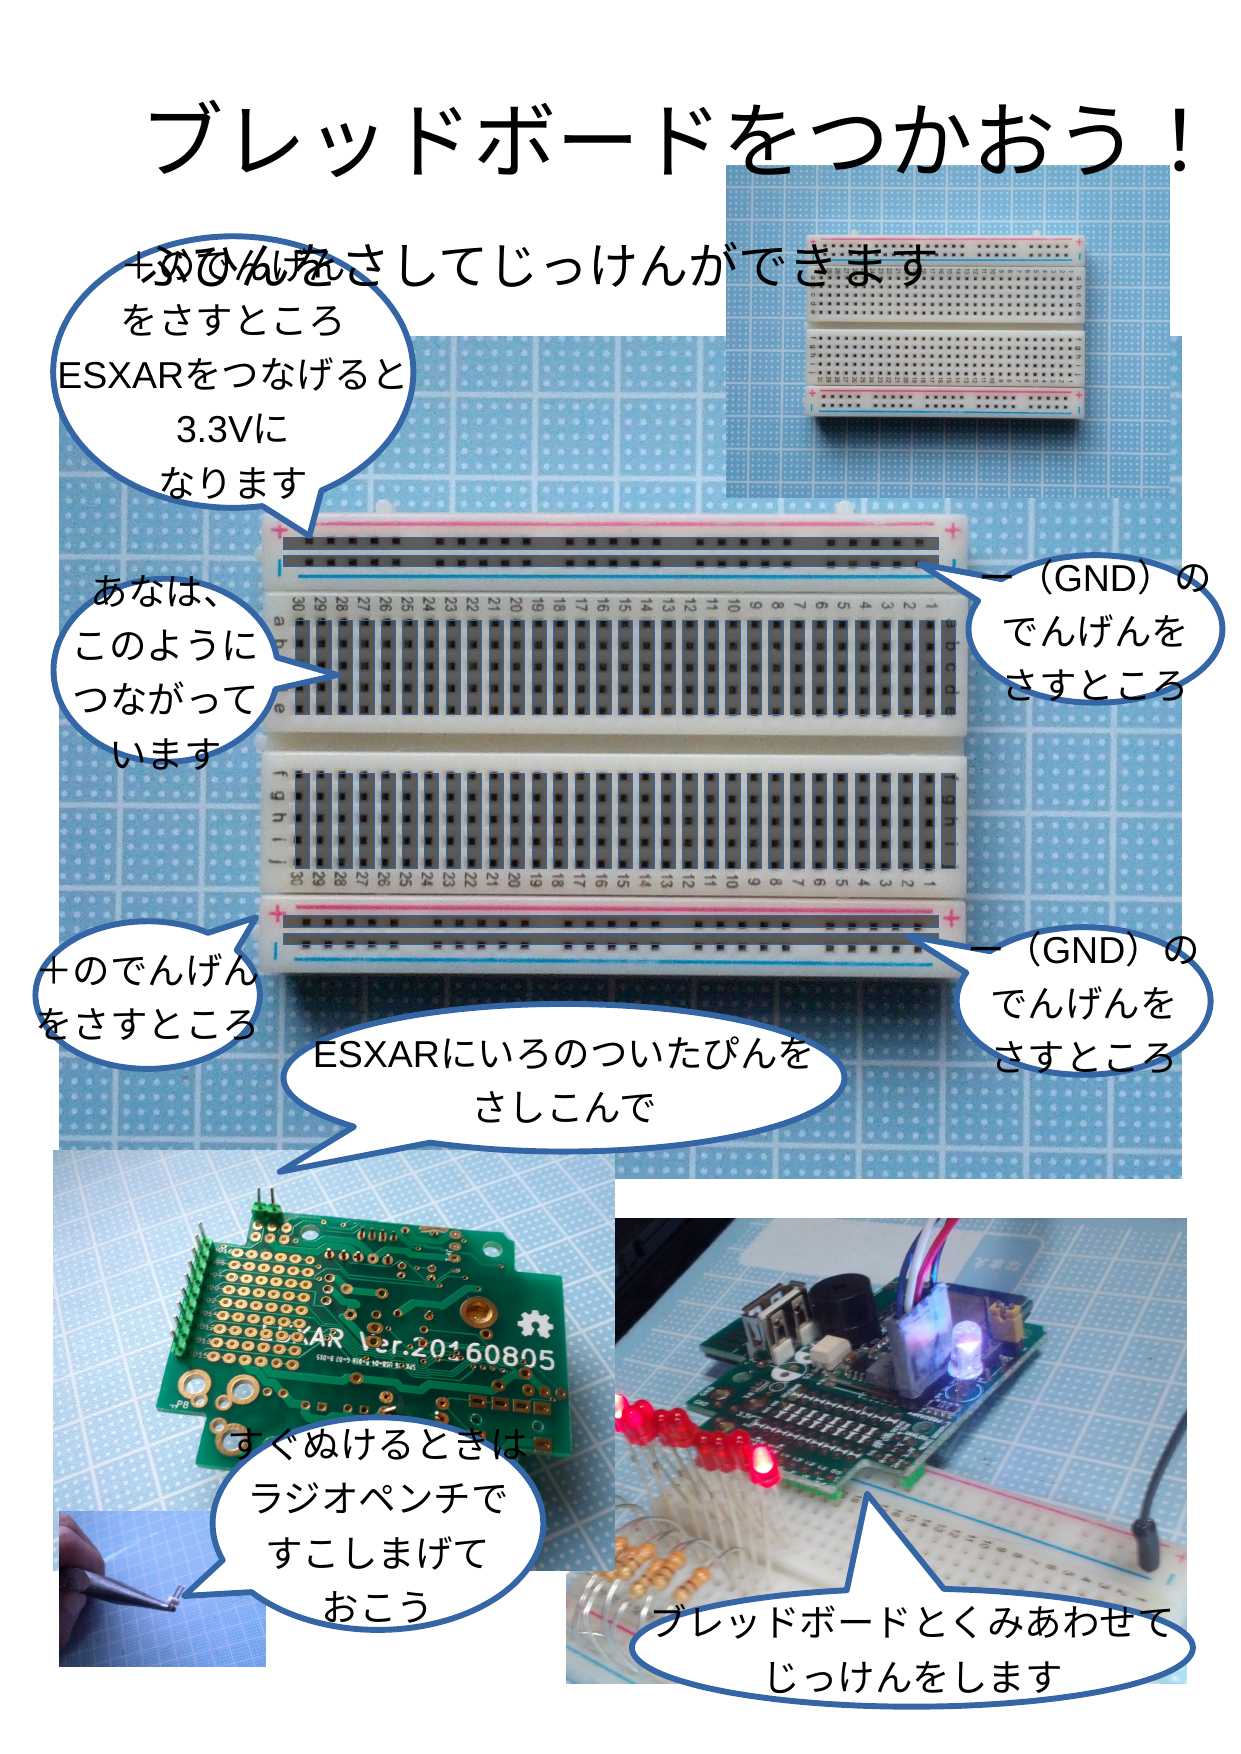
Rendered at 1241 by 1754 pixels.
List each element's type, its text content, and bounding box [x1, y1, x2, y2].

text_box ＋のでんげん をさすところ [35, 917, 260, 1069]
text_box ESXARにいろのついたぴんを さしこんで [279, 1003, 845, 1172]
text_box [553, 773, 568, 869]
text_box すぐぬけるときは ラジオペンチで すこしまげて おこう [184, 1417, 544, 1630]
text_box [467, 773, 482, 869]
text_box [898, 620, 913, 715]
text_box [747, 620, 762, 715]
text_box [316, 677, 332, 715]
text_box [596, 773, 612, 869]
text_box [446, 773, 461, 869]
text_box [812, 620, 827, 715]
text_box [790, 620, 805, 715]
text_box [876, 620, 891, 715]
text_box [424, 773, 439, 869]
text_box [381, 773, 396, 869]
picture [1146, 1612, 1158, 1617]
text_box [510, 773, 525, 869]
text_box [575, 620, 590, 715]
text_box [661, 620, 676, 715]
text_box [489, 773, 504, 869]
text_box [768, 773, 784, 869]
text_box [359, 773, 375, 869]
picture [908, 266, 917, 272]
text_box [812, 773, 827, 869]
text_box [682, 773, 698, 869]
text_box [424, 620, 439, 715]
text_box [768, 620, 784, 715]
text_box [489, 620, 504, 715]
text_box [661, 773, 676, 869]
text_box ブレッドボードとくみあわせて じっけんをします [631, 1493, 1193, 1707]
text_box [639, 773, 655, 869]
text_box [833, 620, 848, 715]
text_box [295, 773, 310, 869]
picture [507, 1450, 515, 1456]
text_box [855, 773, 870, 869]
text_box [898, 773, 913, 869]
text_box [639, 620, 655, 715]
text_box [575, 773, 590, 869]
text_box [919, 620, 935, 715]
text_box [446, 620, 461, 715]
text_box [704, 620, 719, 715]
text_box [402, 773, 418, 869]
text_box [855, 620, 870, 715]
text_box [295, 620, 310, 666]
text_box [283, 915, 939, 928]
text_box [532, 620, 547, 715]
text_box [283, 933, 939, 945]
text_box [283, 537, 939, 550]
text_box [941, 773, 956, 869]
text_box [316, 773, 332, 869]
text_box [682, 620, 698, 715]
picture [156, 762, 165, 767]
text_box [402, 620, 418, 715]
text_box [381, 620, 396, 715]
text_box [833, 773, 848, 869]
text_box [510, 620, 525, 715]
text_box あなは、 このように つながって います [53, 578, 338, 762]
text_box [283, 555, 939, 567]
text_box [704, 773, 719, 869]
text_box [747, 773, 762, 869]
text_box ＋のでんげん をさすところ ESXARをつなげると 3.3Vに なります [53, 263, 414, 536]
text_box ー（GND）の でんげんを さすところ [919, 555, 1223, 703]
text_box [725, 773, 741, 869]
text_box [338, 773, 353, 869]
text_box [725, 620, 741, 715]
picture [241, 1027, 251, 1037]
text_box [941, 620, 956, 715]
text_box [618, 620, 633, 715]
text_box ー（GND）の でんげんを さすところ [908, 927, 1211, 1075]
text_box [790, 773, 805, 869]
text_box [338, 620, 353, 715]
picture [1138, 1661, 1187, 1684]
text_box [876, 773, 891, 869]
text_box [553, 620, 568, 715]
text_box [295, 682, 310, 715]
text_box ブレッドボードをつかおう！！ ぶひんをさしてじっけんができます [125, 67, 1087, 266]
text_box [532, 773, 547, 869]
picture [1170, 939, 1180, 950]
picture [53, 165, 1187, 1684]
text_box [316, 620, 332, 673]
text_box [919, 773, 935, 869]
text_box [359, 620, 375, 715]
text_box [596, 620, 612, 715]
picture [852, 275, 864, 283]
text_box [467, 620, 482, 715]
text_box [618, 773, 633, 869]
